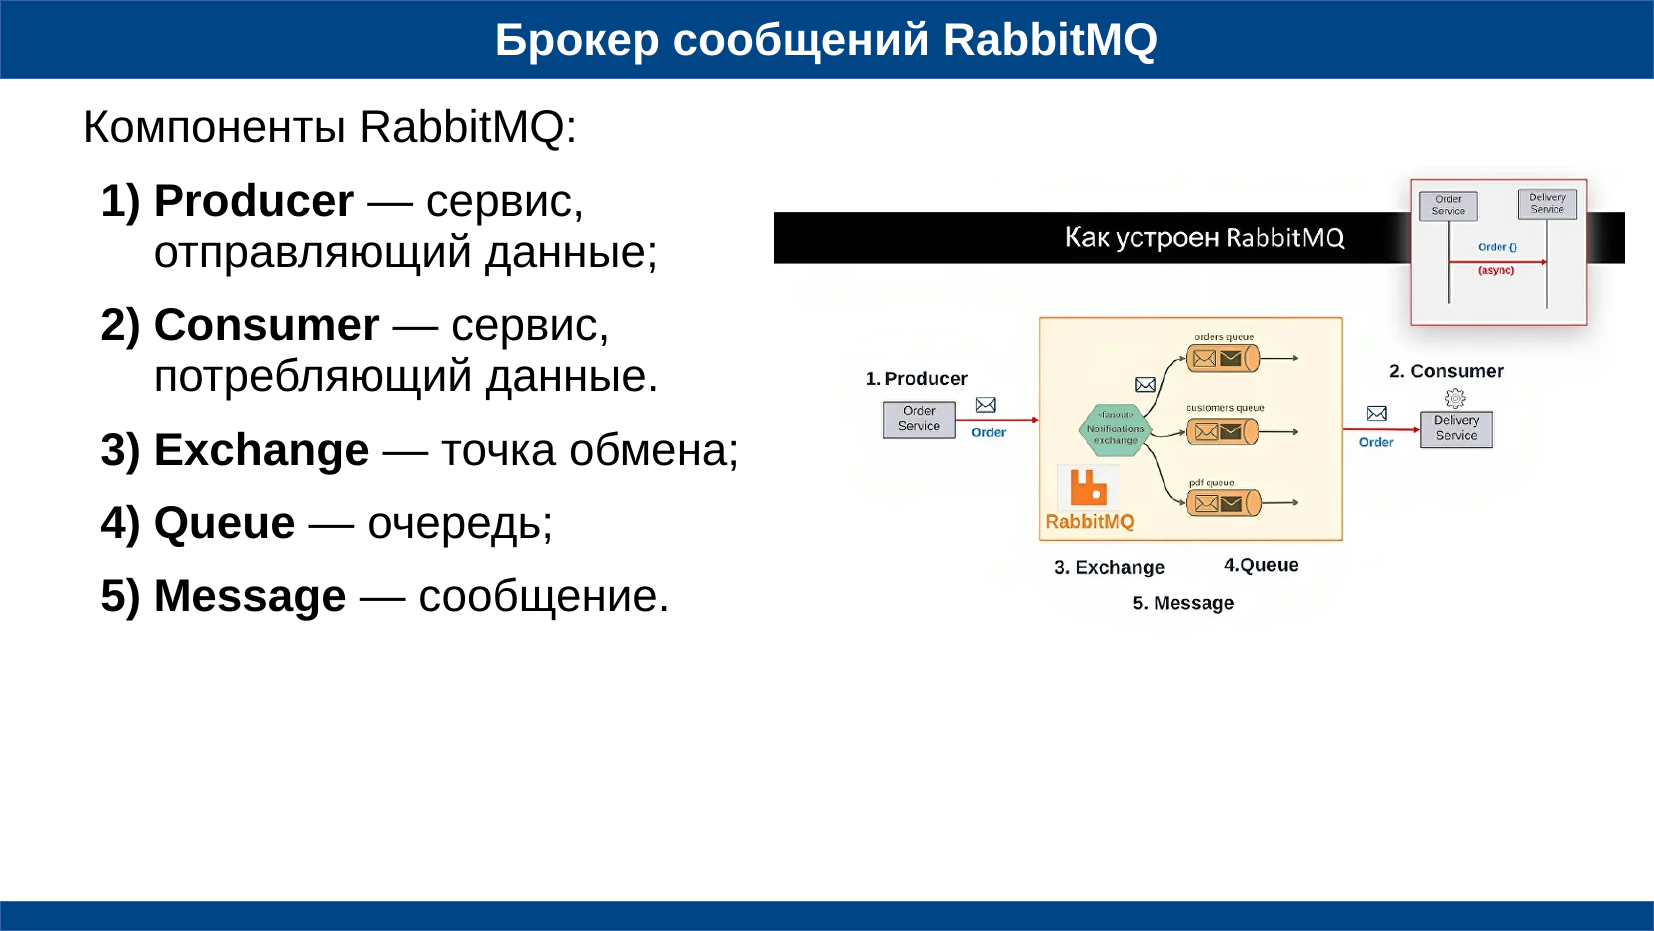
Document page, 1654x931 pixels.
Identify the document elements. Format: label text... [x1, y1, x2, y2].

title Брокер сообщений RabbitMQ [0, 0, 1654, 79]
list Компоненты RabbitMQ: Producer — сервис, отправляющий данные; Consumer — сервис, потребляющий данные. Exchange — точка обмена; Queue — очередь; Message — сообщение. [82, 101, 809, 826]
picture [774, 166, 1625, 646]
